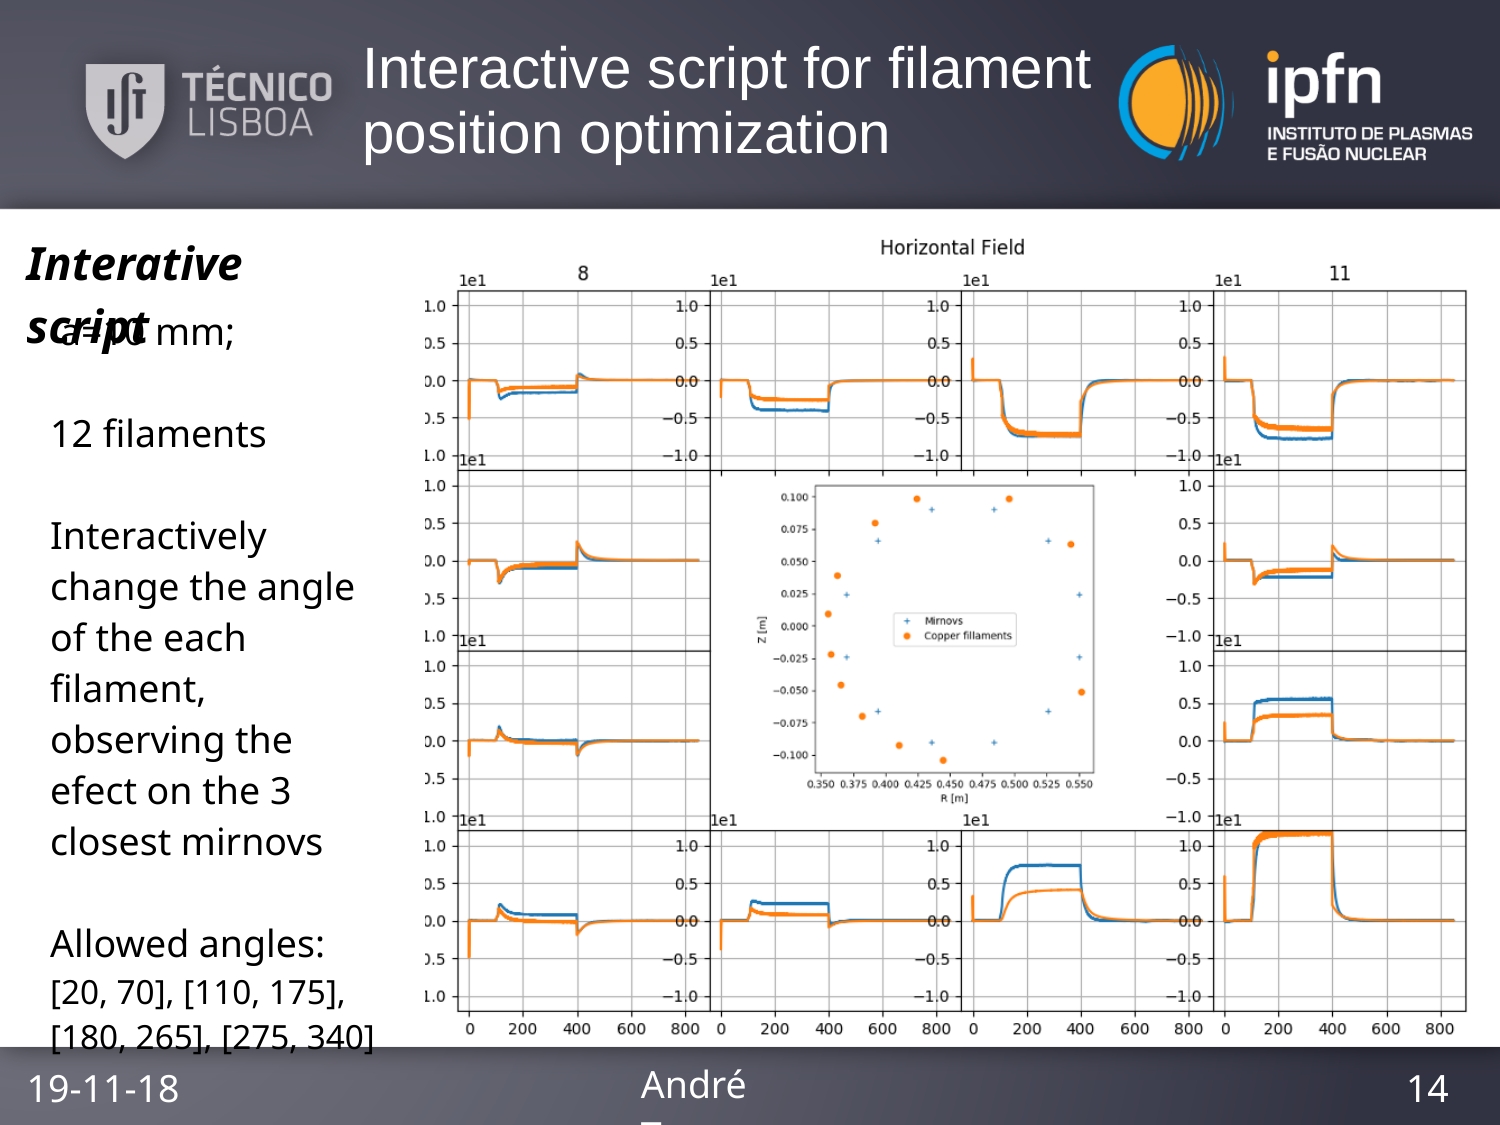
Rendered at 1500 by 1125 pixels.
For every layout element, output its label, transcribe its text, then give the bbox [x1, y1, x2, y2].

title Interactive script for filament position optimization [362, 2, 1158, 198]
text_box a=10 mm; 12 filaments Interactively change the angle of the each filament, observing the efect on the 3 closest mirnovs Allowed angles: [20, 70], [110, 175], [180, 265], [275, 340] [35, 298, 402, 965]
text_box Interative script [11, 224, 390, 299]
picture [0, 0, 1500, 1125]
